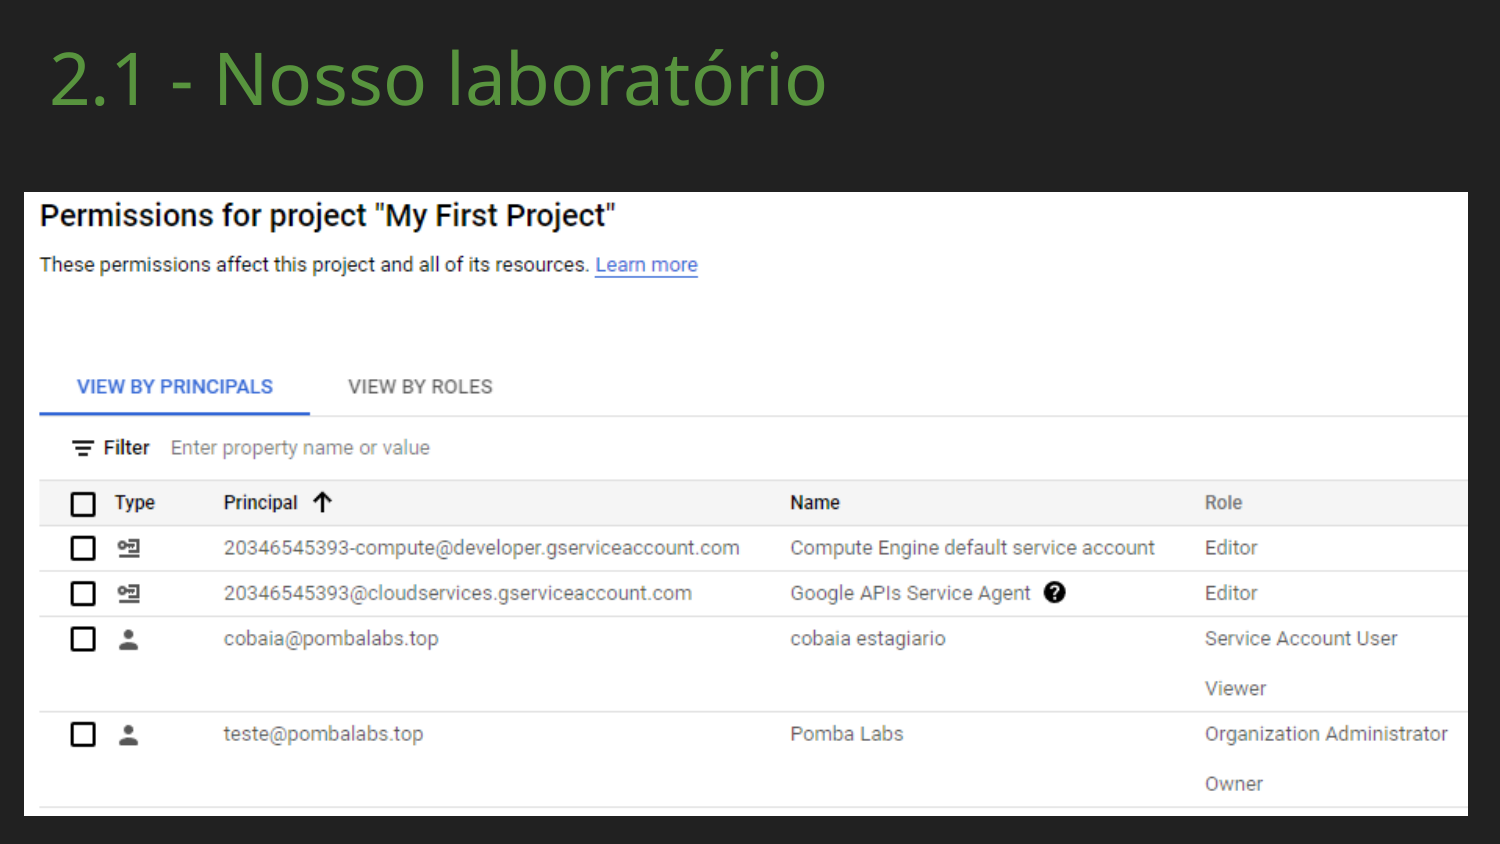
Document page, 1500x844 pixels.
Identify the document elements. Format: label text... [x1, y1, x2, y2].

picture [24, 192, 1468, 816]
title 2.1 - Nosso laboratório [34, 17, 1432, 168]
